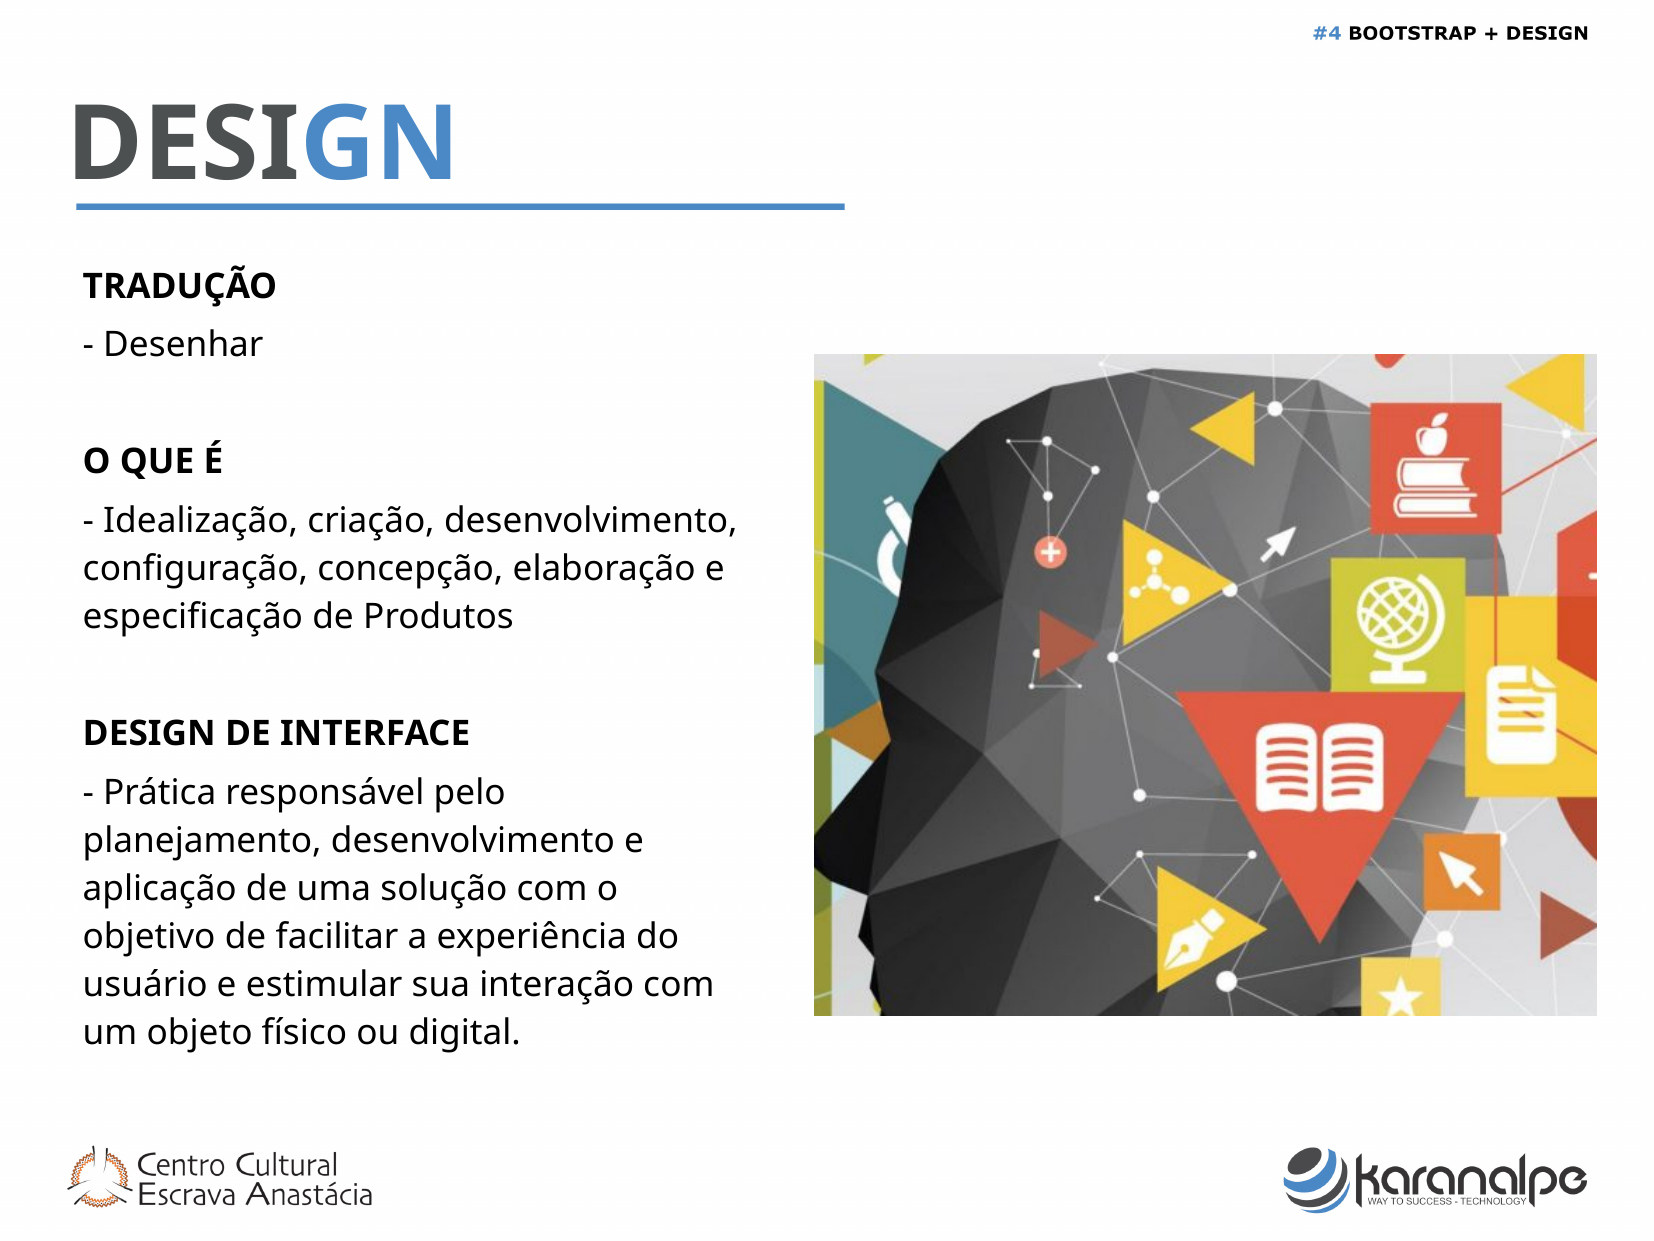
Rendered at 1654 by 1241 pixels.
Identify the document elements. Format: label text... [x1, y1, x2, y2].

picture [0, 0, 1654, 1241]
title DESIGN [66, 35, 1555, 243]
list TRADUÇÃO - Desenhar O QUE É - Idealização, criação, desenvolvimento, configuração, concepção, elaboração e especificação de Produtos DESIGN DE INTERFACE - Prática responsável pelo planejamento, desenvolvimento e aplicação de uma solução com o objetivo de facilitar a experiência do usuário e estimular sua interação com um objeto físico ou digital. [82, 260, 745, 1099]
